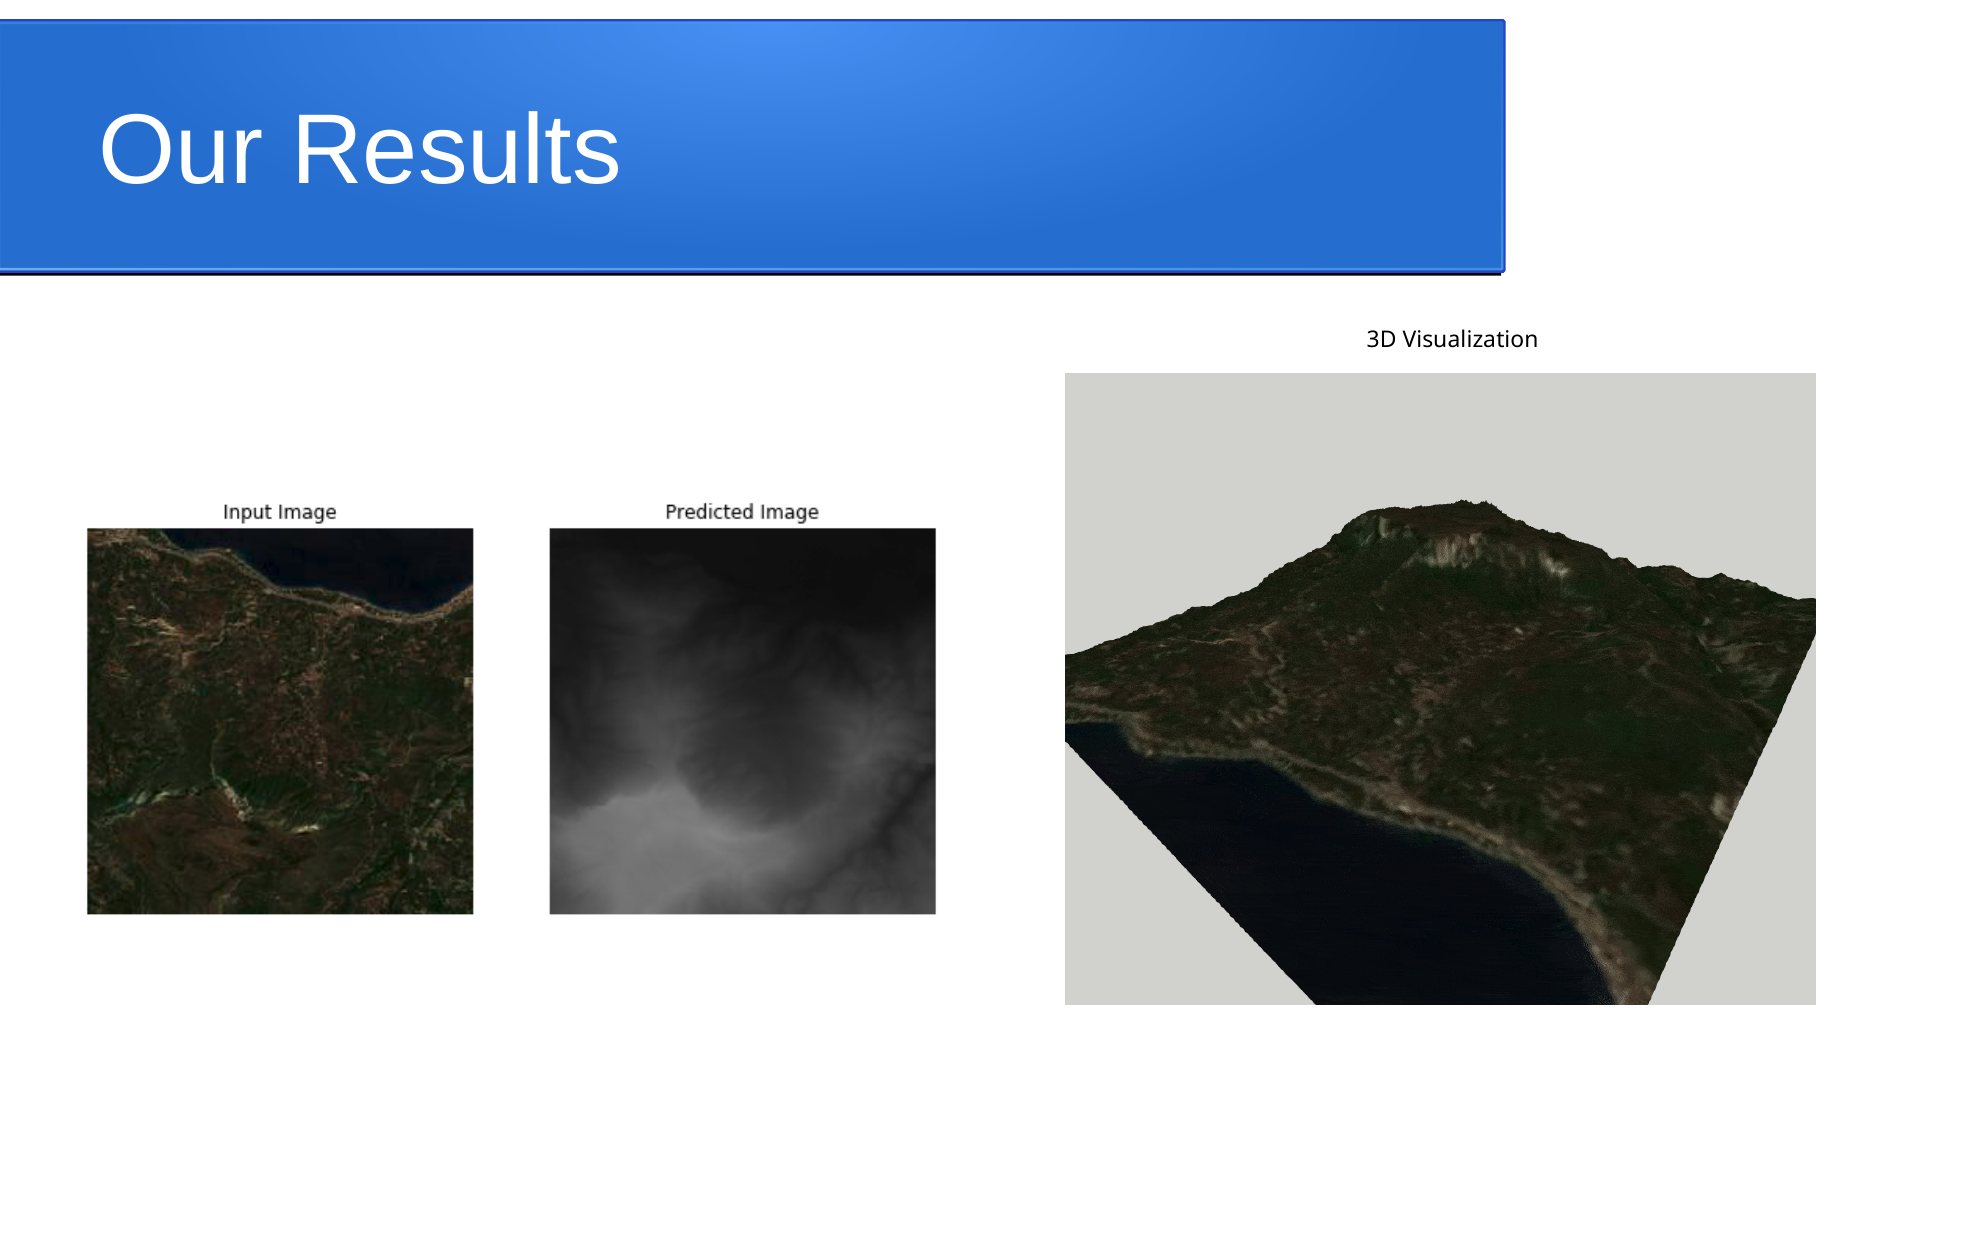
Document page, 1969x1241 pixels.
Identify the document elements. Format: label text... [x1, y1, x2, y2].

text_box 3D Visualization [1360, 305, 1546, 372]
picture [75, 494, 947, 924]
picture [1065, 373, 1816, 1006]
title Our Results [98, 47, 1470, 252]
